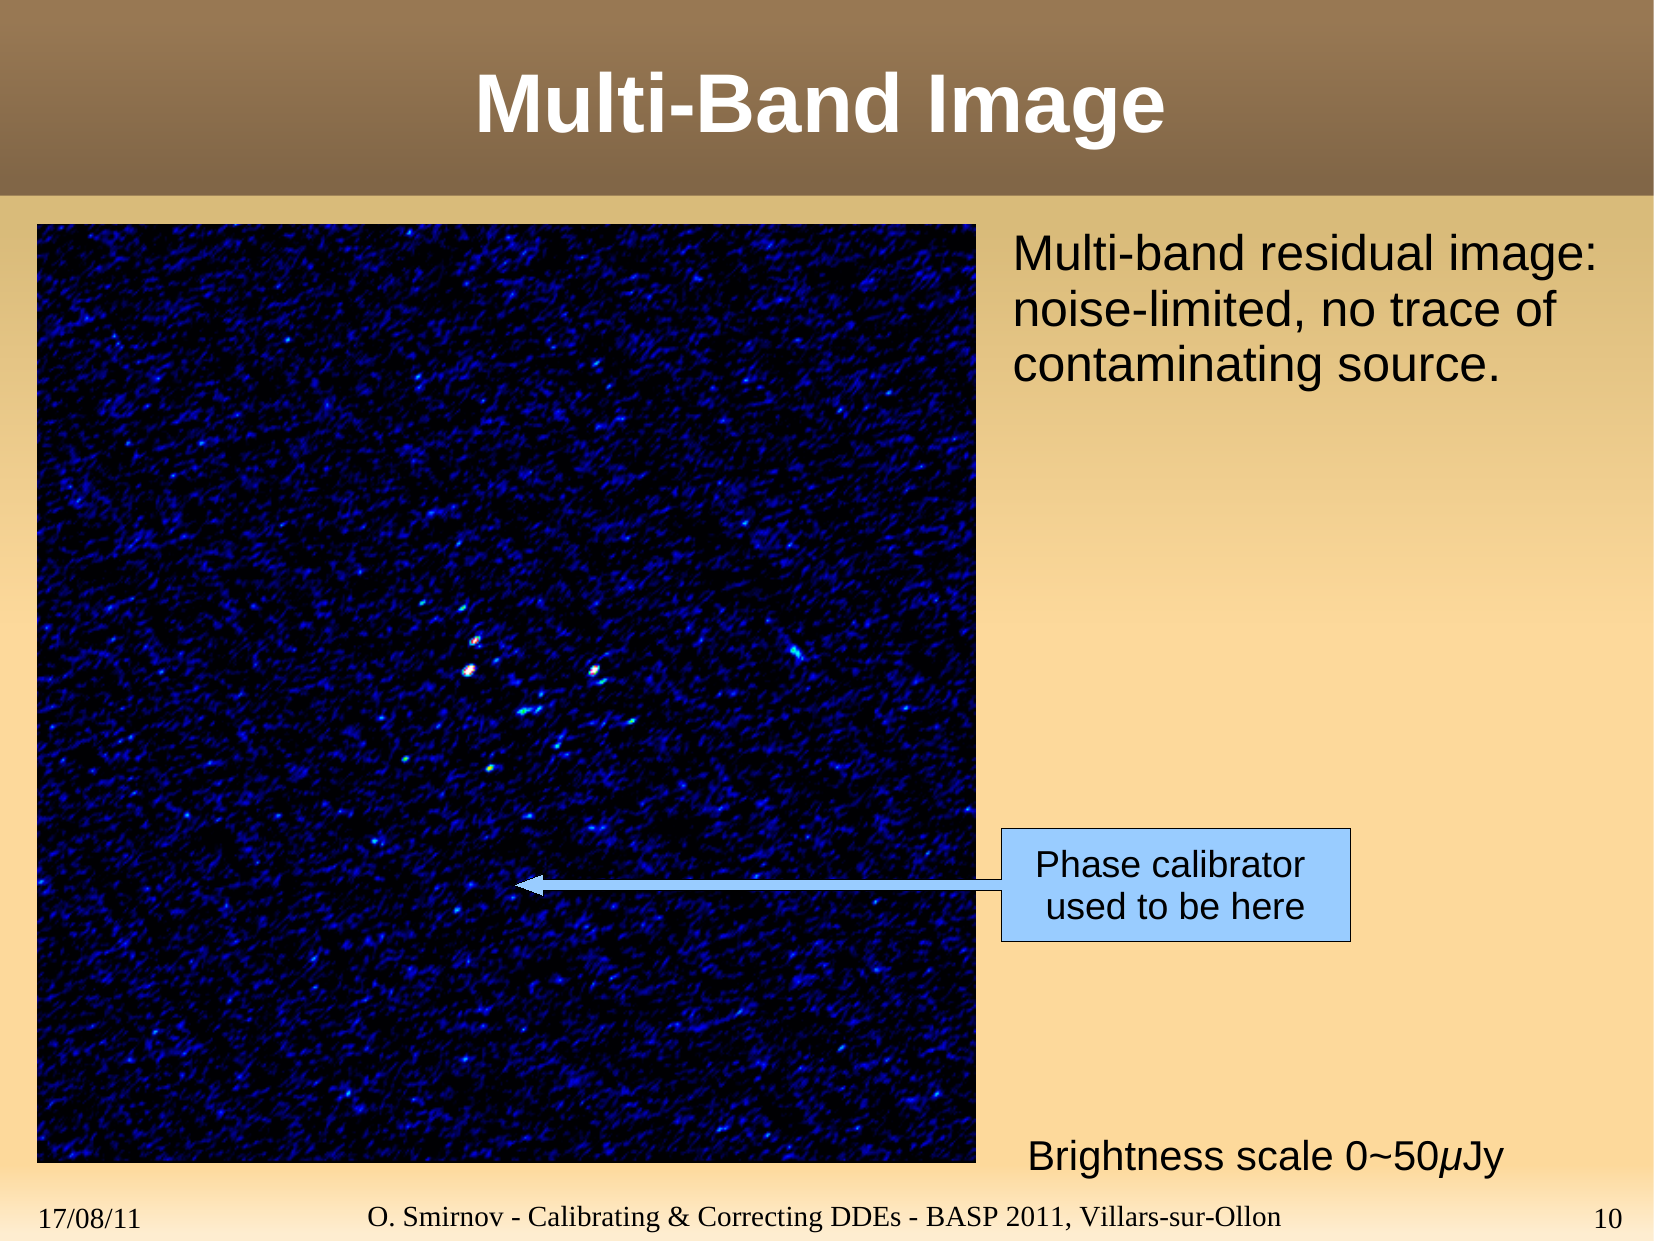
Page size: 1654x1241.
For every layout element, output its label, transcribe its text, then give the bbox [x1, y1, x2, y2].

list Multi-band residual image: noise-limited, no trace of contaminating source. [1012, 225, 1601, 1104]
text_box Brightness scale 0~50μJy [1012, 1125, 1654, 1187]
picture [0, 0, 1654, 1241]
title Multi-Band Image [76, 7, 1565, 200]
text_box Phase calibrator used to be here [513, 828, 1351, 942]
